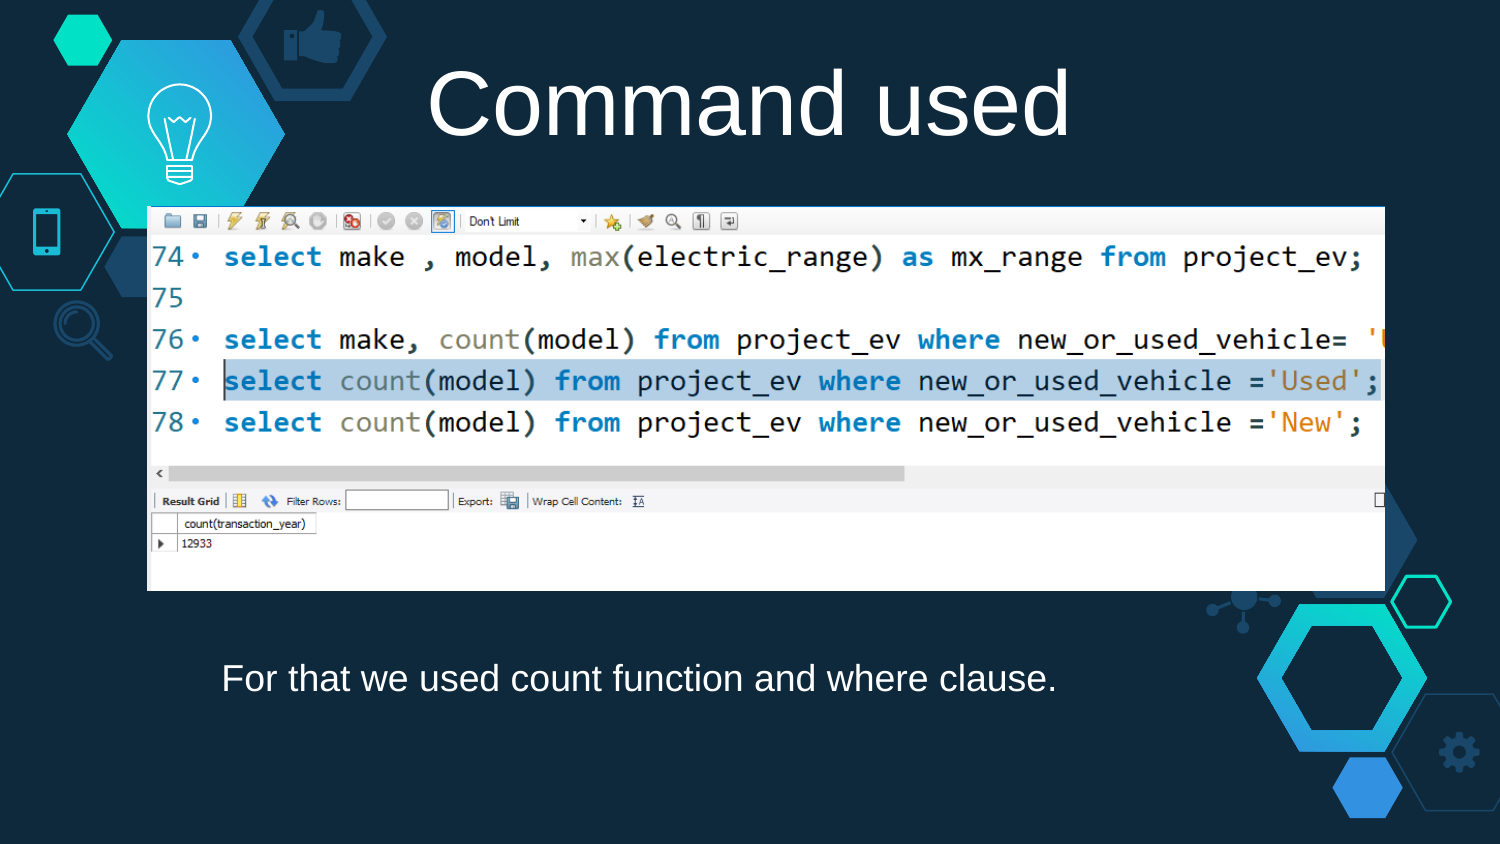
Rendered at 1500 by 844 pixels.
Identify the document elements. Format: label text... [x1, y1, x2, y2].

picture [147, 206, 1385, 591]
text_box For that we used count function and where clause. [206, 649, 1270, 707]
title Command used [75, 33, 1425, 175]
